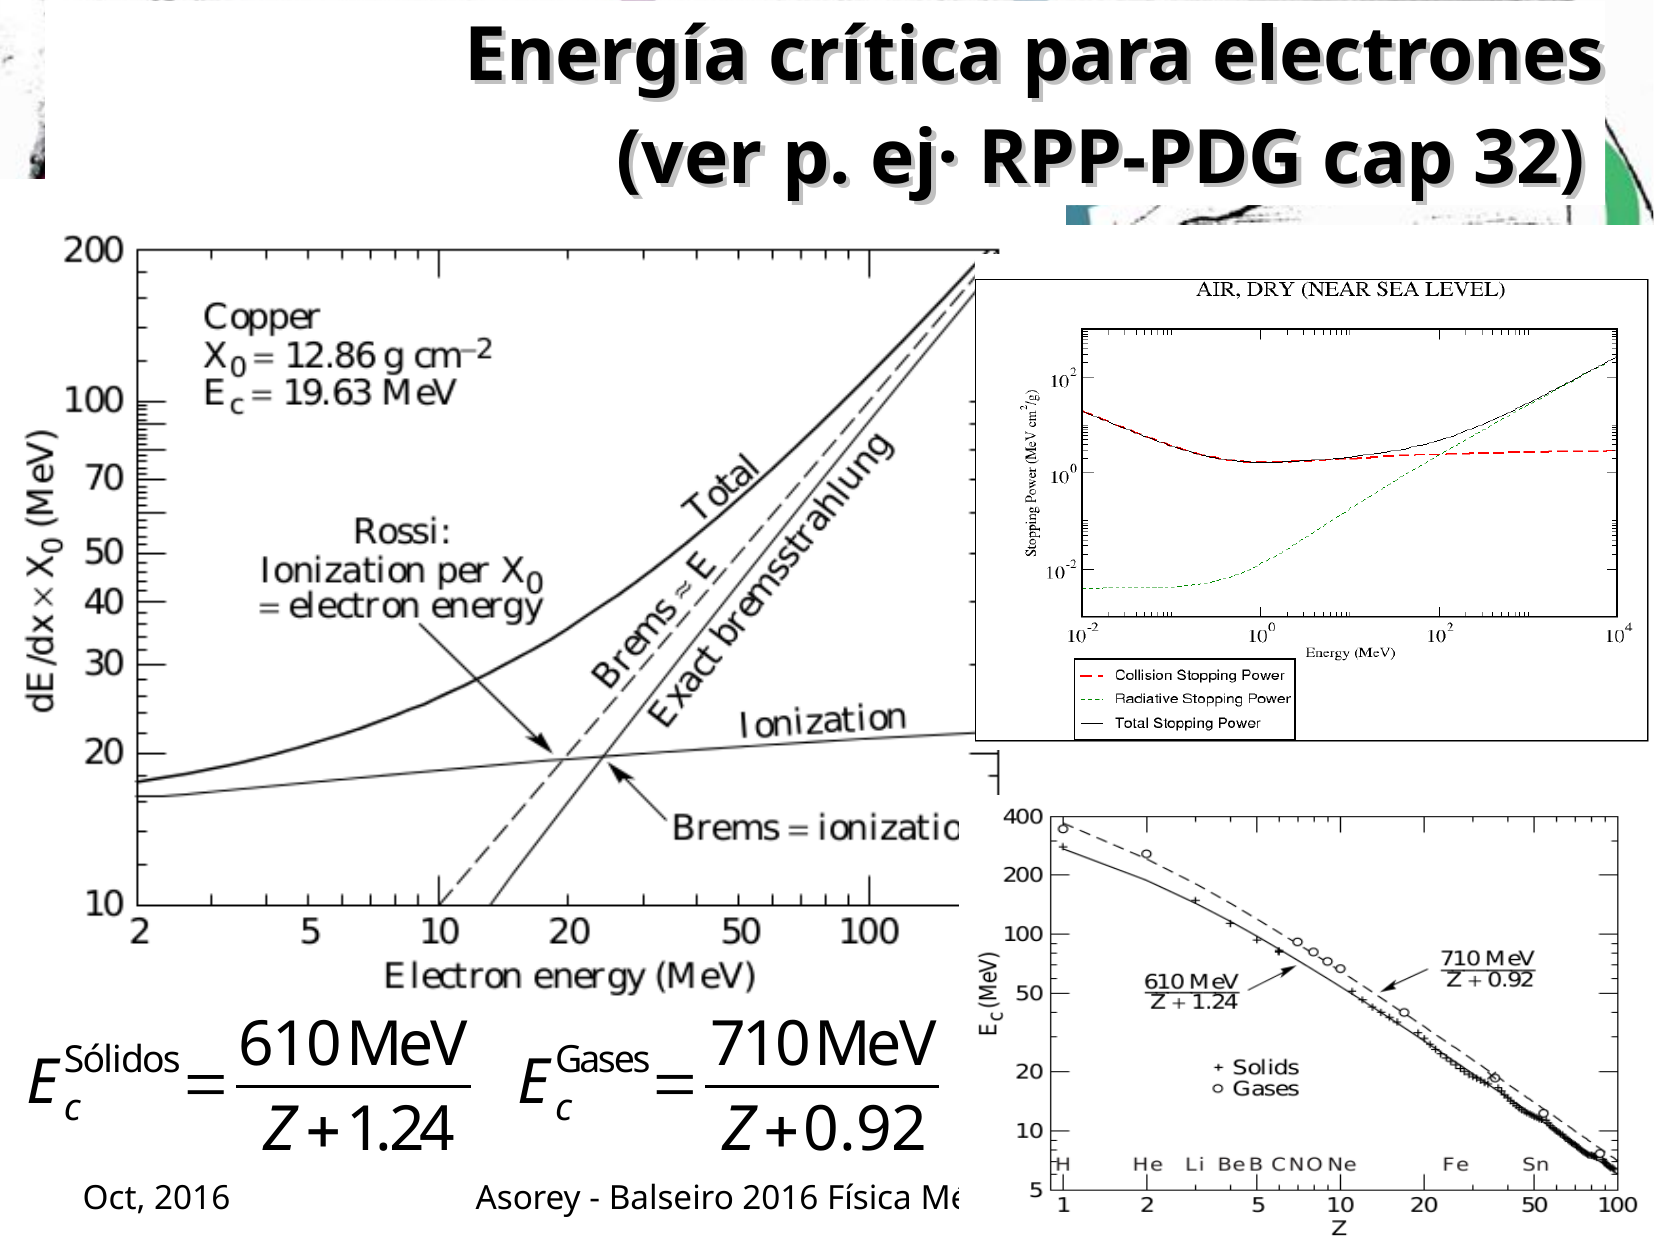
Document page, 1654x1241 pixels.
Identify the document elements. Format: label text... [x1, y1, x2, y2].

chart [510, 1004, 949, 1167]
picture [0, 0, 1654, 1241]
title Energía crítica para electrones (ver p. ej· RPP-PDG cap 32) [45, 11, 1606, 195]
chart [18, 1004, 481, 1167]
